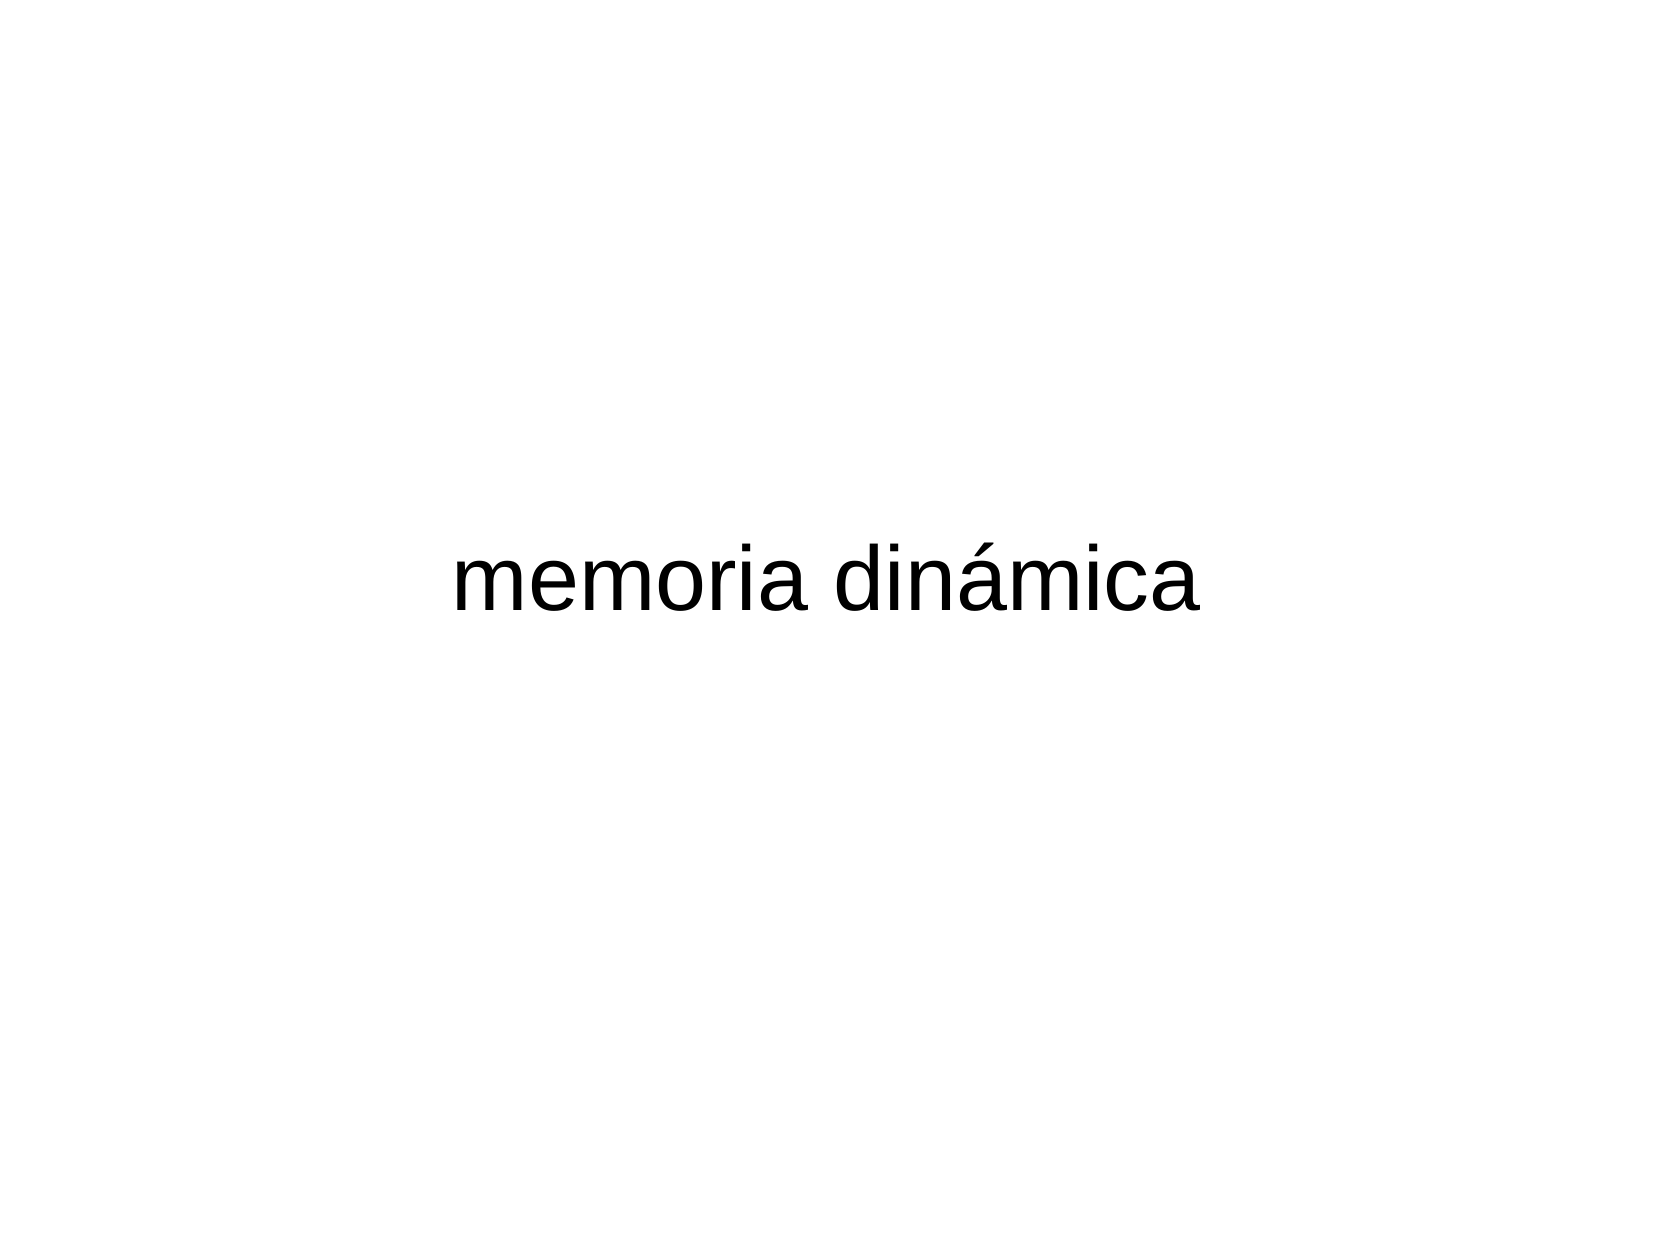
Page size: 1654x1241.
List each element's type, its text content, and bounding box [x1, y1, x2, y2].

subtitle memoria dinámica [82, 56, 1571, 1102]
